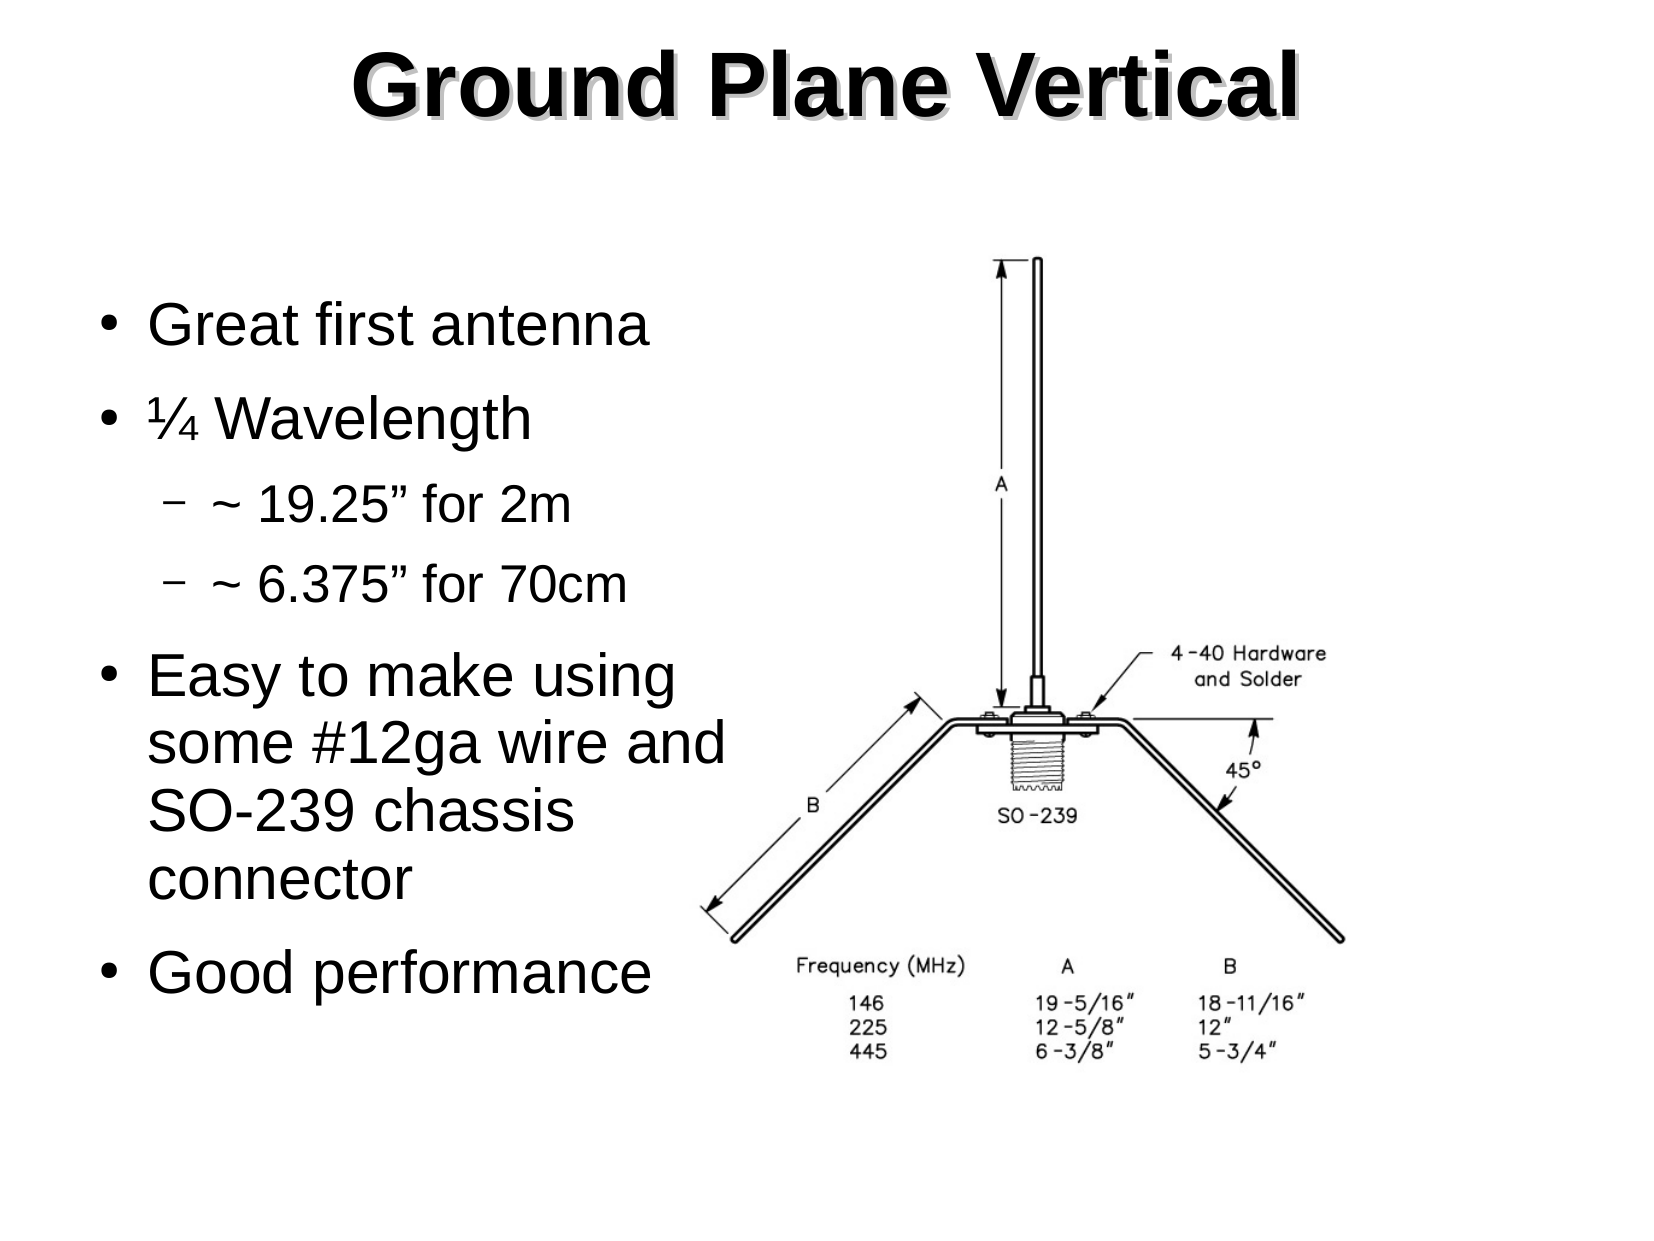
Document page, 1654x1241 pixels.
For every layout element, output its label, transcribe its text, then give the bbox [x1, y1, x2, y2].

title Ground Plane Vertical [82, 33, 1571, 137]
picture [420, 215, 1654, 1141]
list Great first antenna ¼ Wavelength ~ 19.25” for 2m ~ 6.375” for 70cm Easy to make using some #12ga wire and SO-239 chassis connector Good performance [82, 290, 809, 1010]
